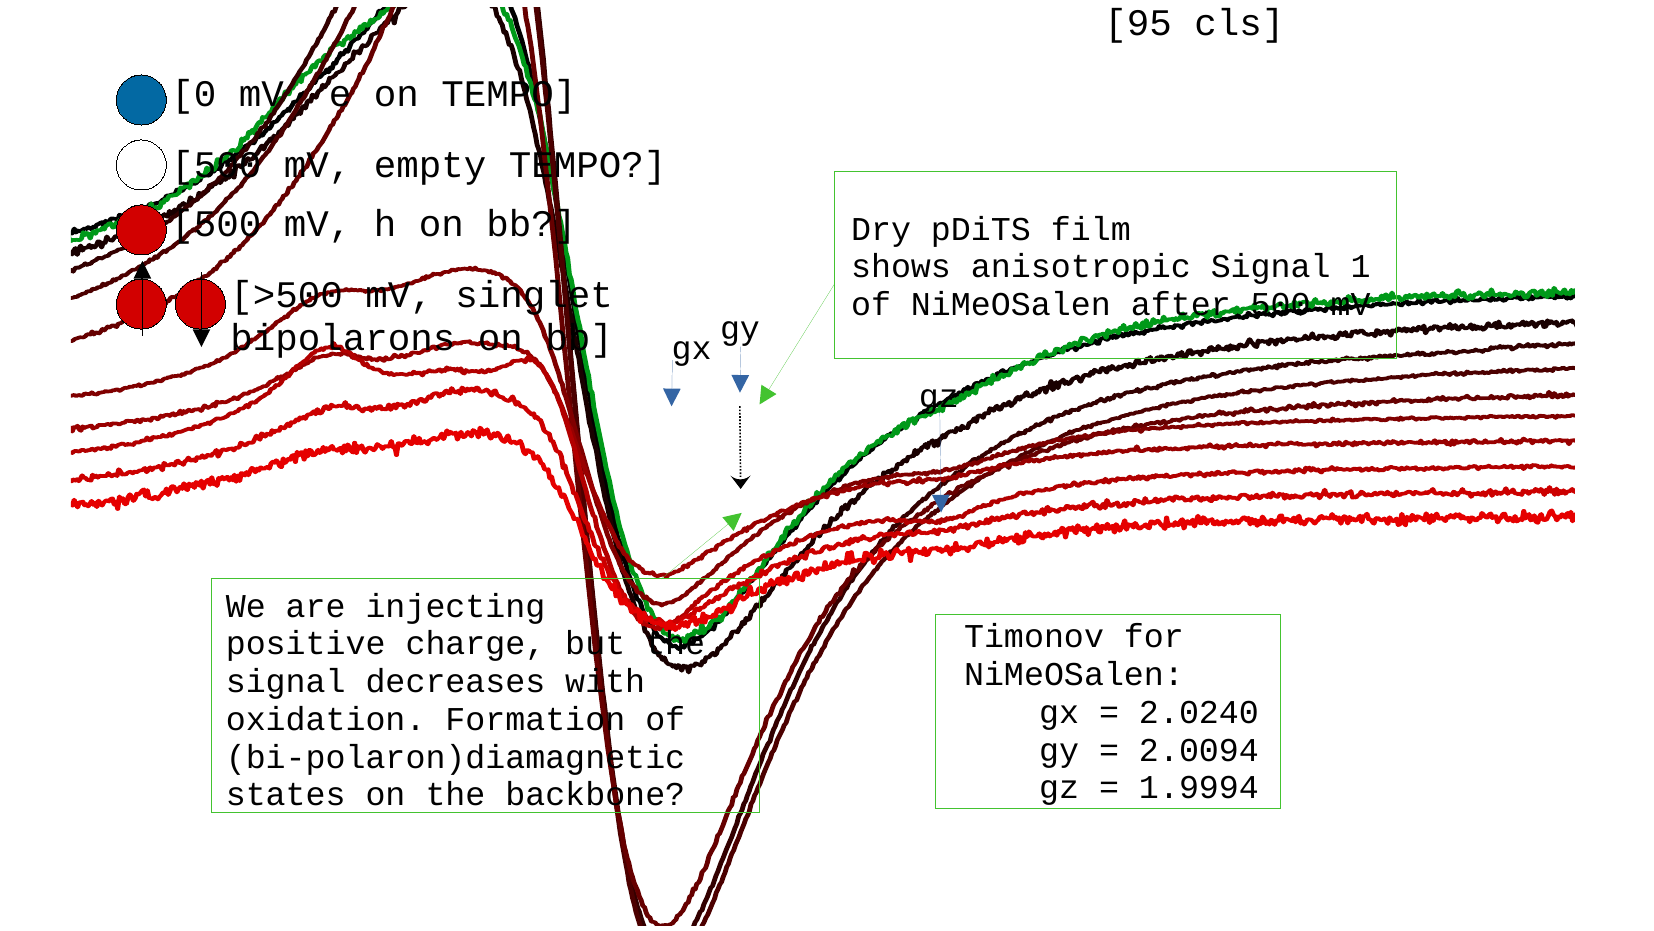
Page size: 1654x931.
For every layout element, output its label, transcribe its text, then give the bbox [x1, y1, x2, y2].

text_box [>500 mV, singlet bipolarons on bb] [215, 268, 628, 369]
text_box [116, 279, 142, 330]
text_box [0 mV, e on TEMPO] [156, 67, 592, 126]
text_box [175, 278, 201, 329]
text_box [116, 204, 156, 255]
text_box Dry pDiTS film shows anisotropic Signal 1 of NiMeOSalen after 500 mV [836, 205, 1396, 334]
text_box [202, 279, 215, 329]
text_box [500 mV, empty TEMPO?] [156, 138, 682, 197]
text_box [143, 279, 167, 329]
text_box [116, 139, 156, 190]
text_box Timonov for NiMeOSalen: gx = 2.0240 gy = 2.0094 gz = 1.9994 [949, 612, 1297, 817]
text_box gz [903, 372, 974, 425]
text_box Timonov for NiMeOSalen: gx = 2.0240 gy = 2.0094 gz = 1.9994 [949, 615, 1280, 808]
text_box gy [705, 304, 775, 357]
text_box gx [656, 324, 727, 377]
text_box [116, 74, 156, 126]
text_box We are injecting positive charge, but the signal decreases with oxidation. Formation of (bi-polaron)diamagnetic states on the backbone? [211, 813, 741, 824]
text_box We are injecting positive charge, but the signal decreases with oxidation. Formation of (bi-polaron)diamagnetic states on the backbone? [212, 581, 741, 812]
text_box [500 mV, h on bb?] [156, 197, 592, 256]
picture [70, 7, 1575, 926]
text_box [95 cls] [1089, 0, 1391, 55]
